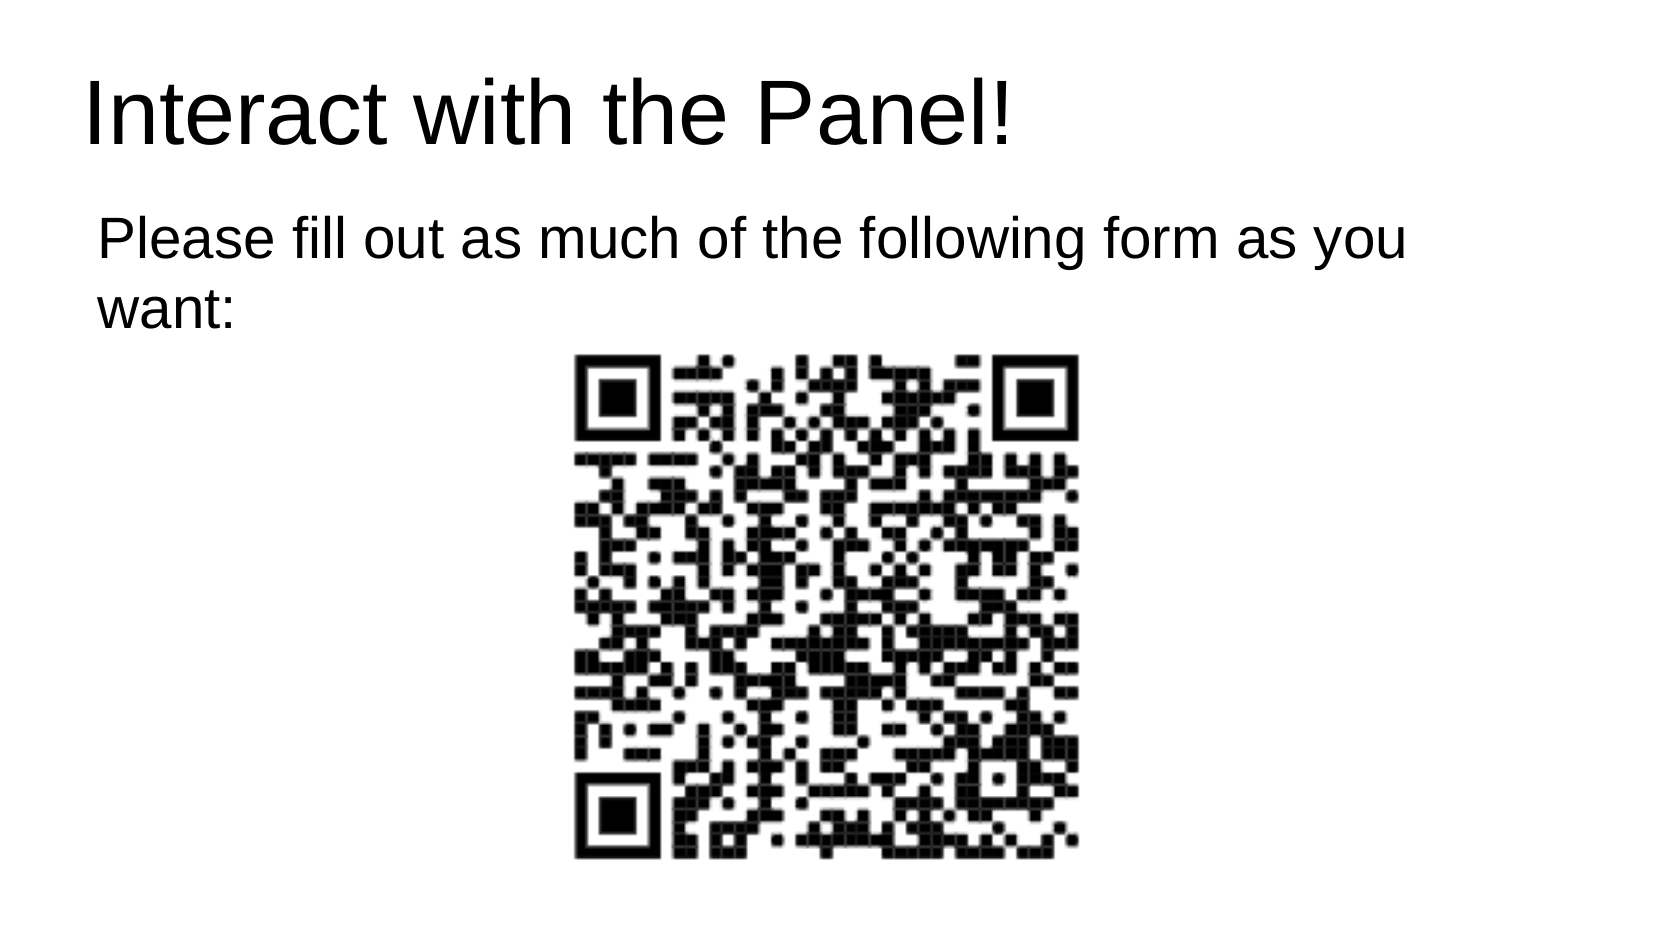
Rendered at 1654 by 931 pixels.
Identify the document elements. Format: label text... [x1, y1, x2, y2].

picture [543, 393, 1109, 885]
title Interact with the Panel! [82, 37, 1571, 193]
text_box Please fill out as much of the following form as you want: [82, 192, 1466, 393]
